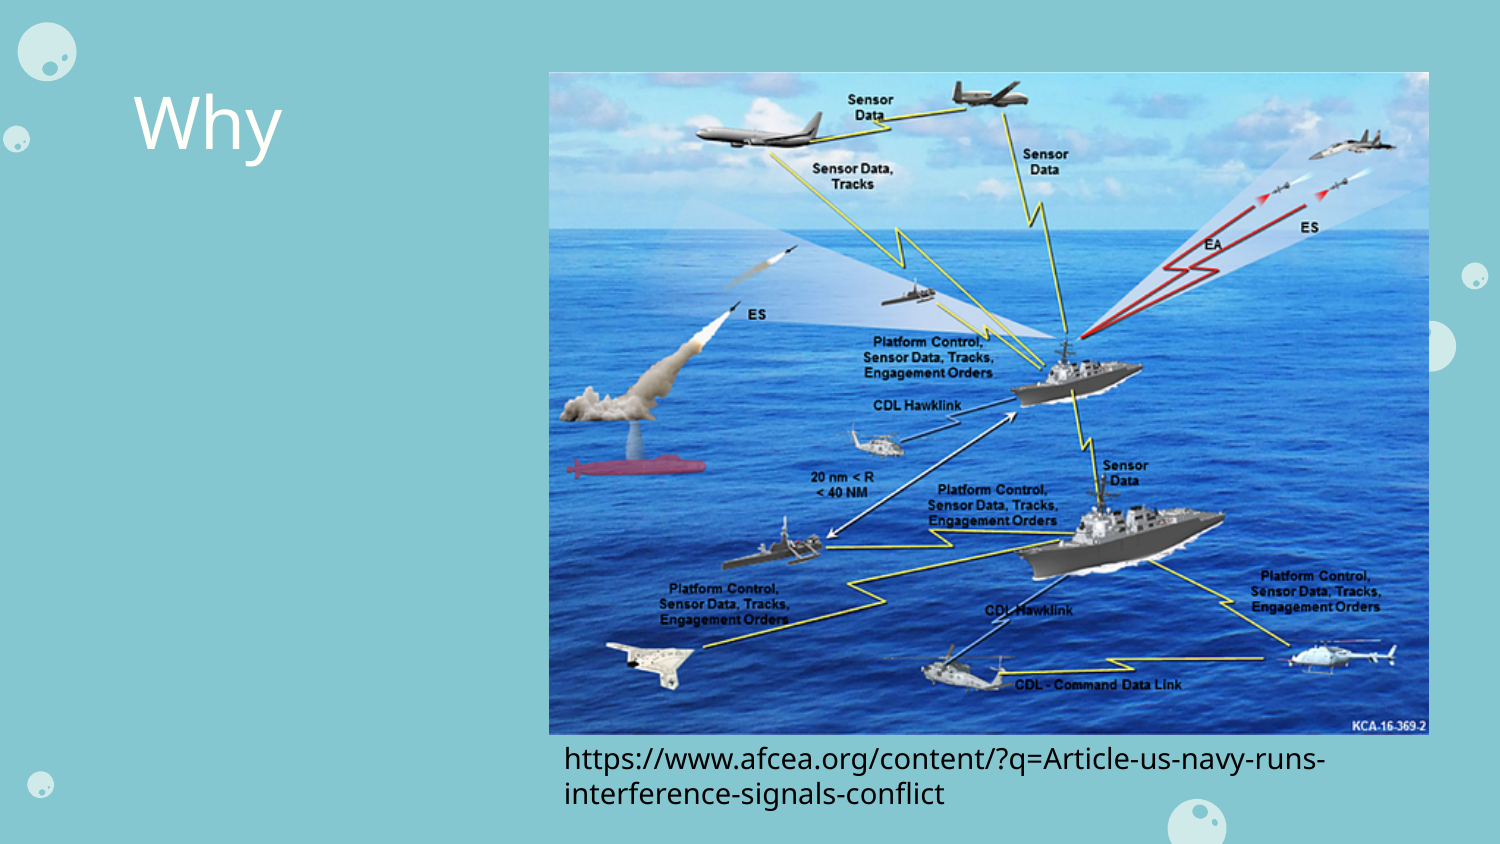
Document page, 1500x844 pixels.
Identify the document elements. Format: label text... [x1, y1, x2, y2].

title Why [118, 72, 549, 167]
picture [549, 72, 1429, 735]
text_box https://www.afcea.org/content/?q=Article-us-navy-runs-interference-signals-conflict [548, 725, 1381, 826]
